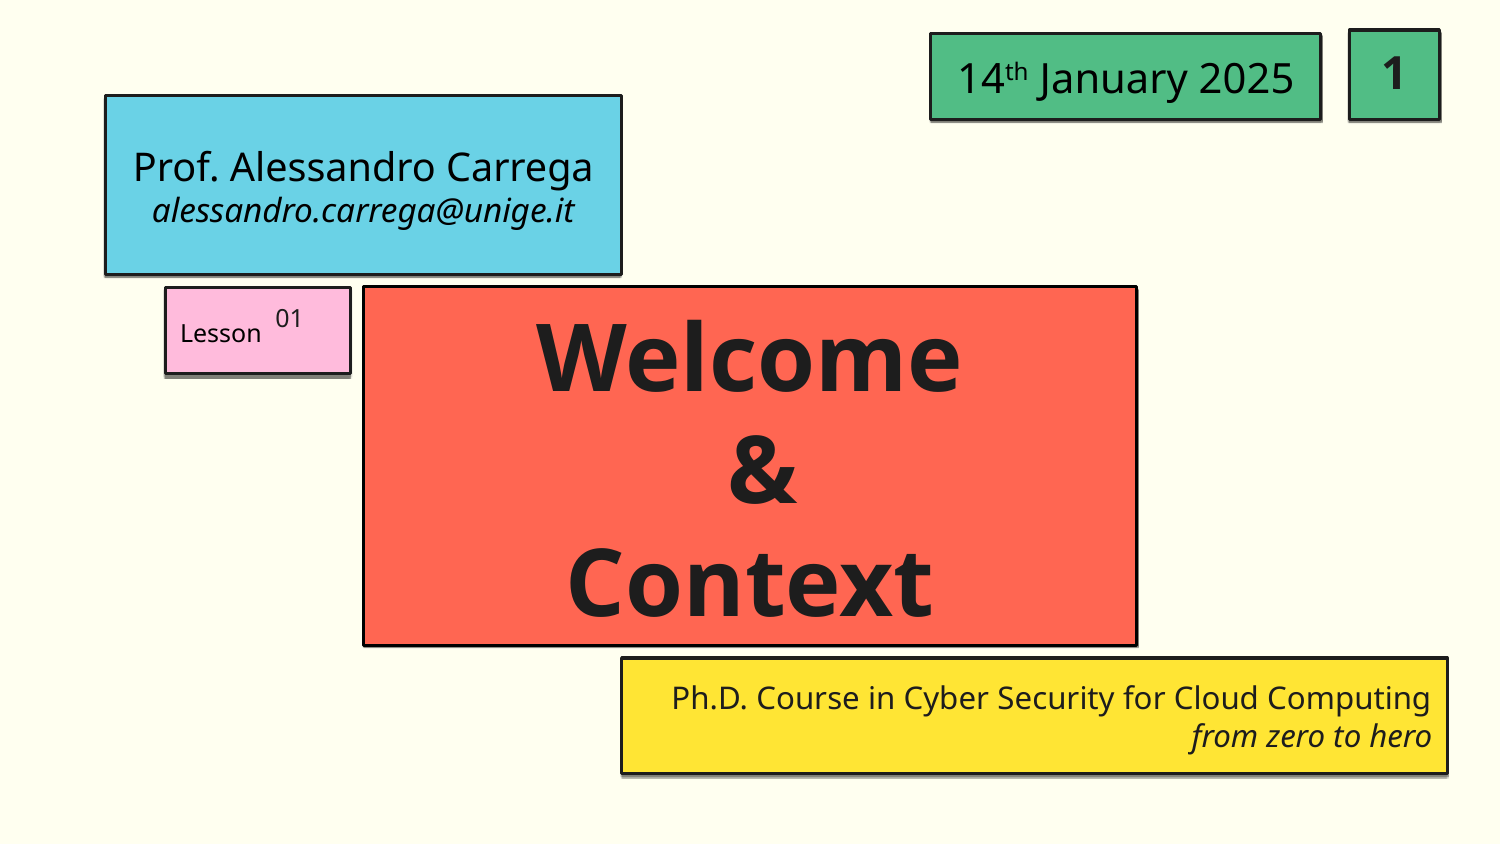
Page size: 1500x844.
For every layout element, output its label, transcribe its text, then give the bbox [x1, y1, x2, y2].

title Welcome & Context [363, 286, 1137, 646]
subtitle 01 [260, 287, 348, 374]
